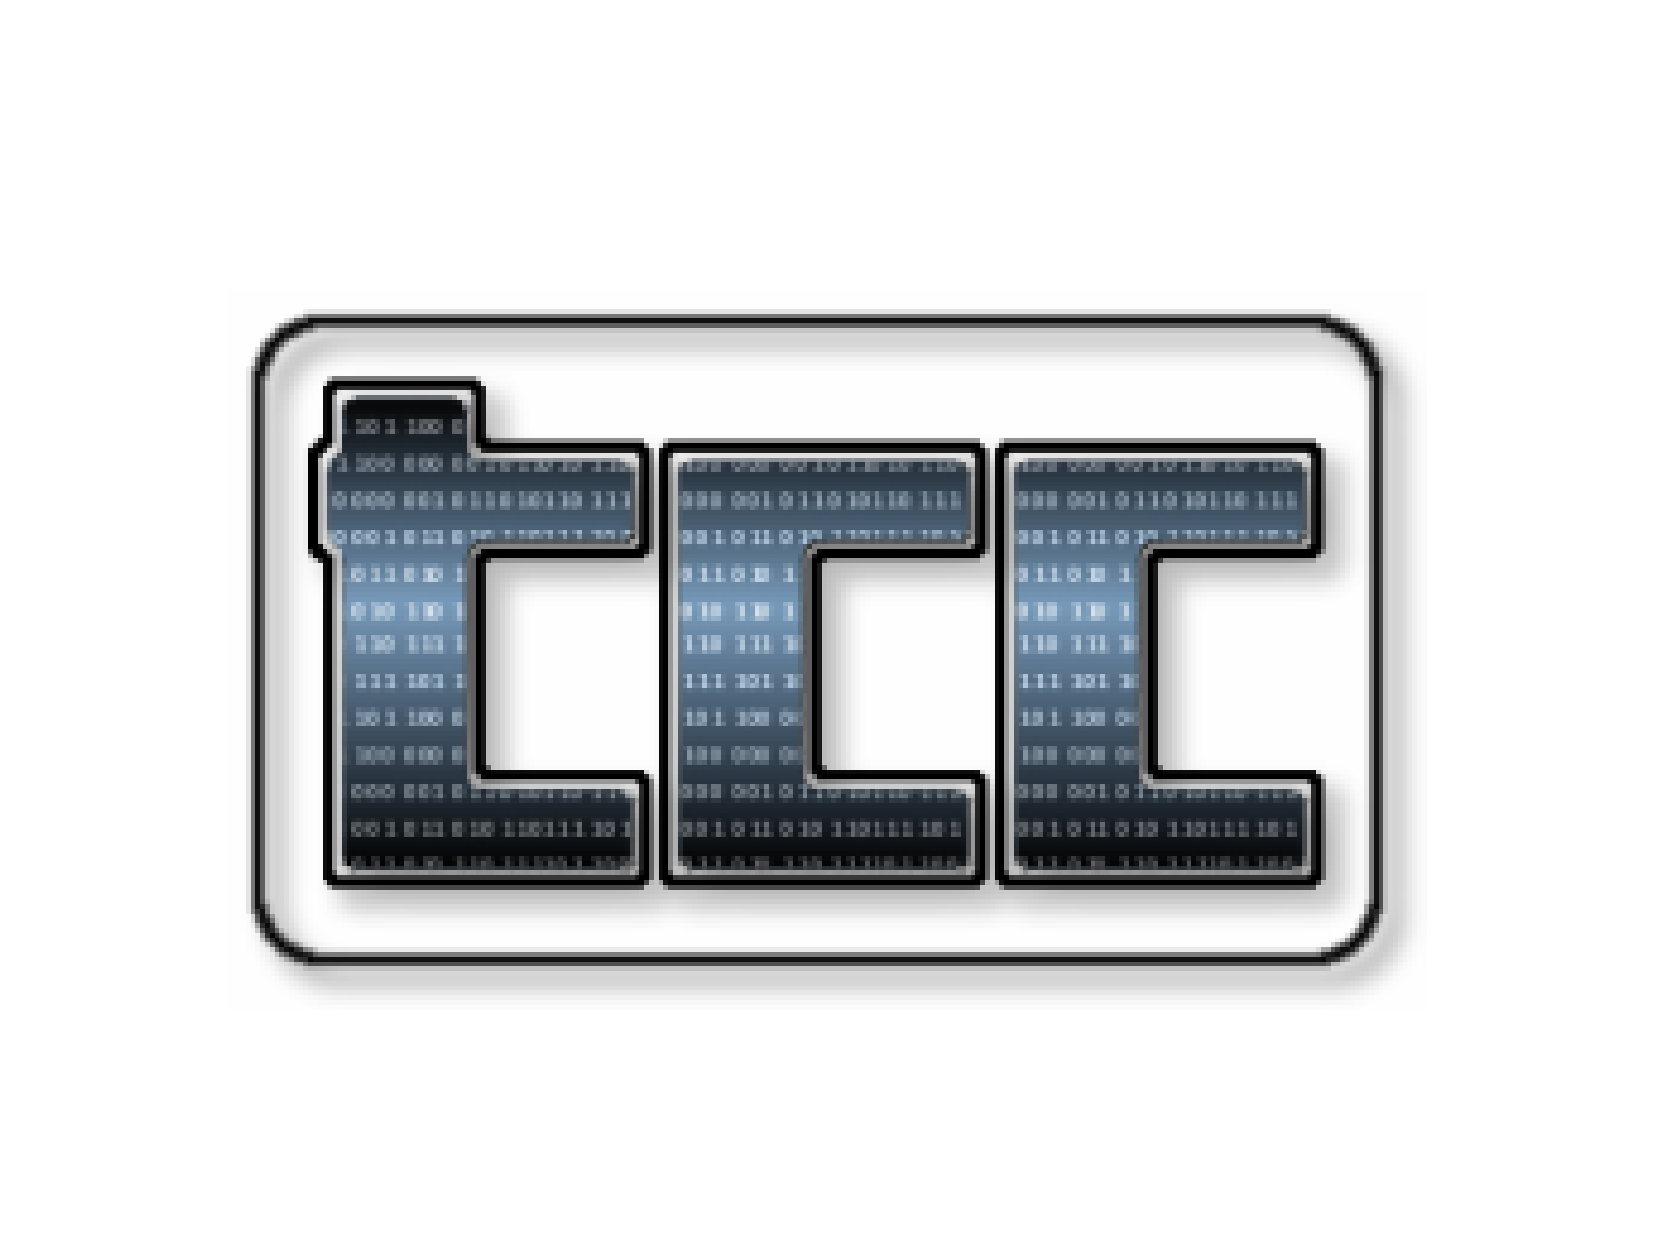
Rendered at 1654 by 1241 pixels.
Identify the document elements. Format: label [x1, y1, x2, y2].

picture [227, 290, 1427, 1010]
